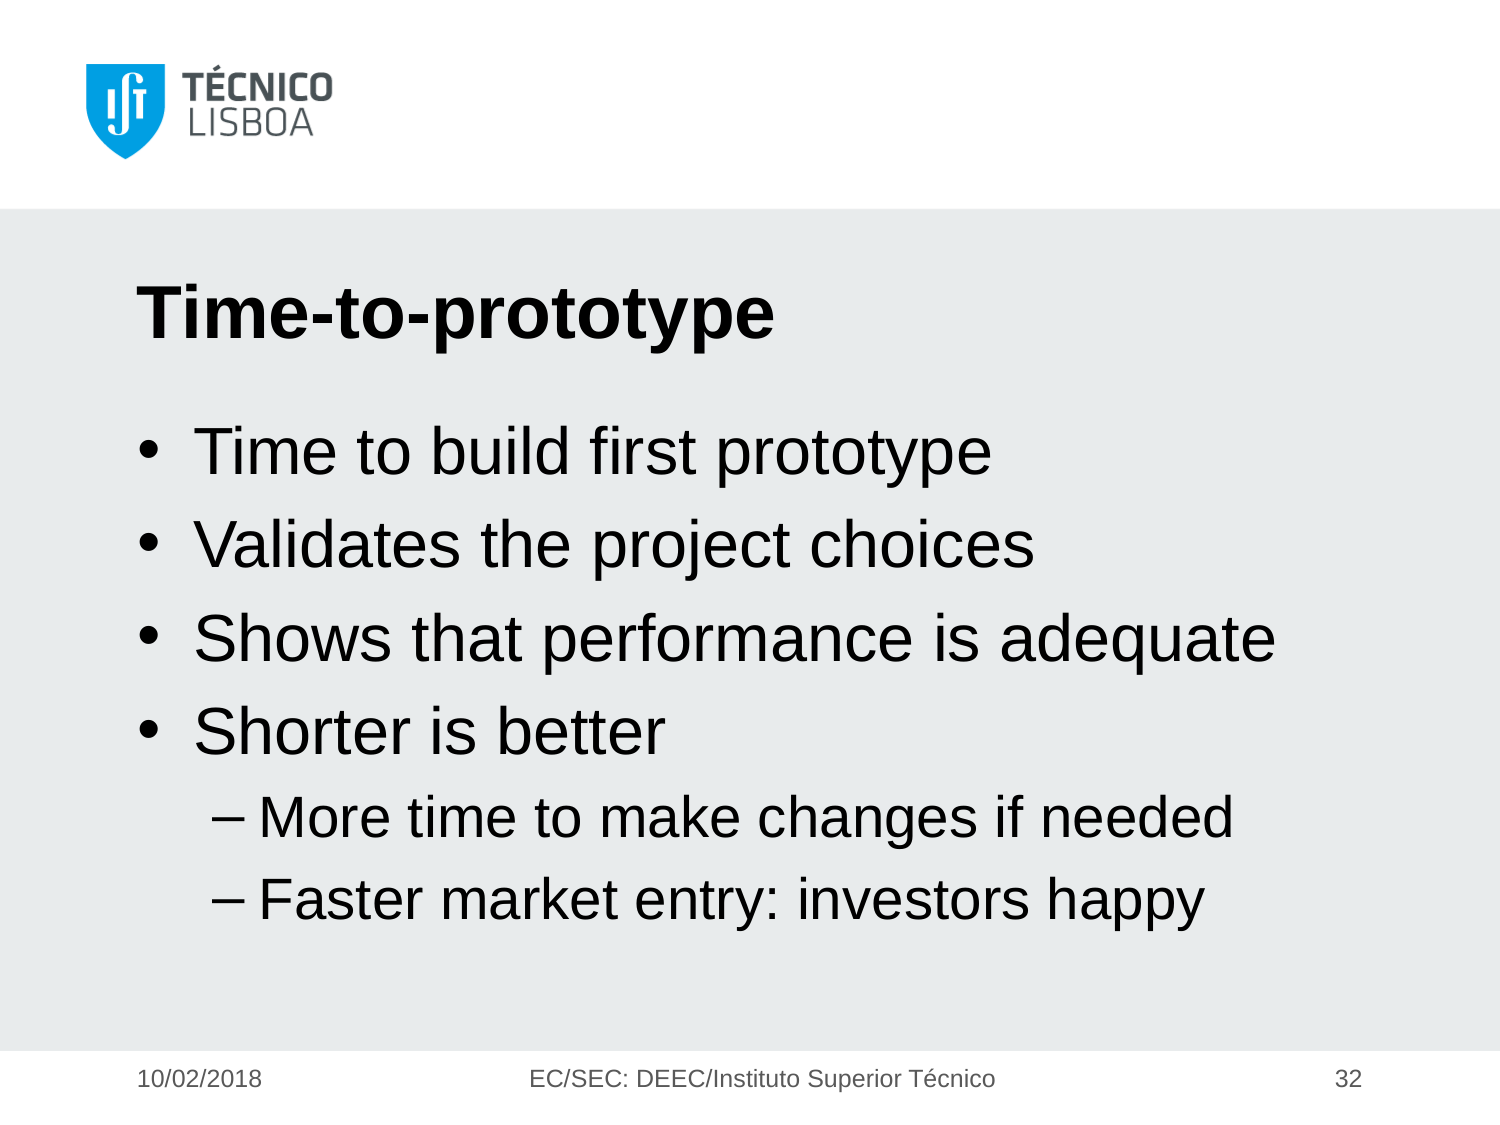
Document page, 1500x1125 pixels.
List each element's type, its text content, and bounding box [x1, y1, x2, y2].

slide_number <number> [1077, 1052, 1378, 1103]
slide_number 10/02/2018 [121, 1052, 425, 1103]
picture [0, 0, 1500, 1125]
footer EC/SEC: DEEC/Instituto Superior Técnico [512, 1052, 1021, 1103]
title Time-to-prototype [121, 237, 1378, 381]
list Time to build first prototype Validates the project choices Shows that performance is adequate Shorter is better More time to make changes if needed Faster market entry: investors happy [121, 400, 1378, 1005]
